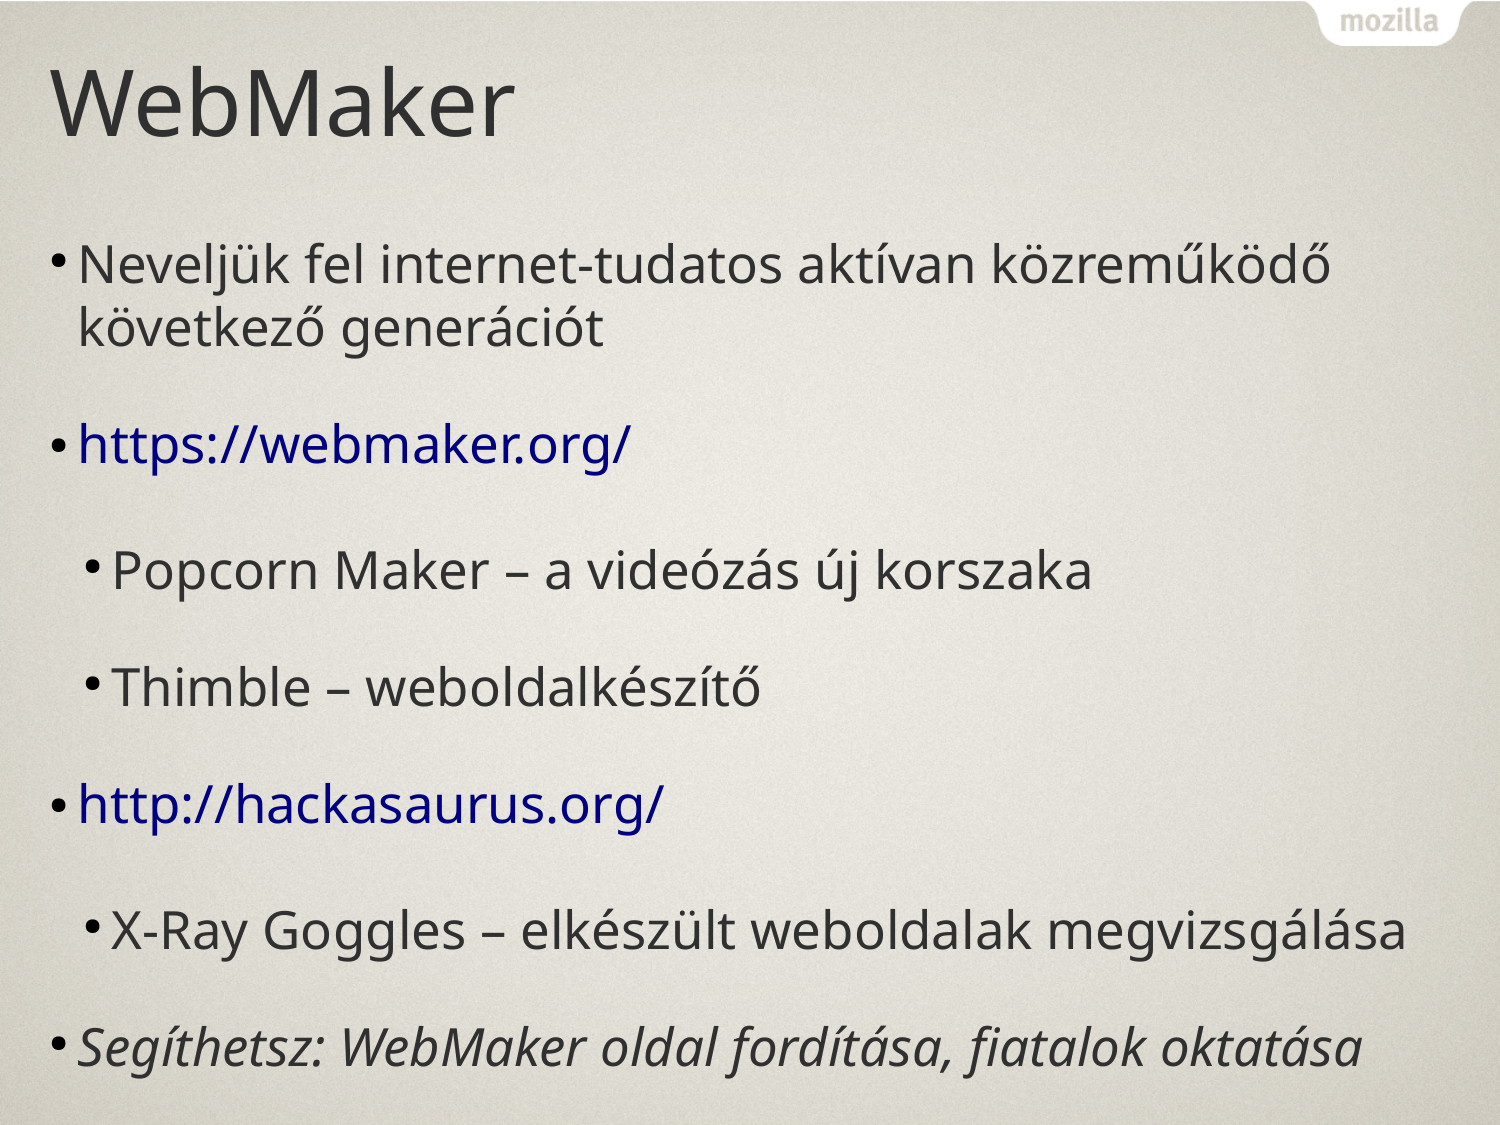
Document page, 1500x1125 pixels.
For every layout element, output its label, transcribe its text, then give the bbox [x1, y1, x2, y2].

list Neveljük fel internet-tudatos aktívan közreműködő következő generációt https://webmaker.org/ Popcorn Maker – a videózás új korszaka Thimble – weboldalkészítő http://hackasaurus.org/ X-Ray Goggles – elkészült weboldalak megvizsgálása Segíthetsz: WebMaker oldal fordítása, fiatalok oktatása [40, 214, 1459, 1094]
title WebMaker [40, 0, 1459, 214]
picture [0, 0, 1500, 1125]
